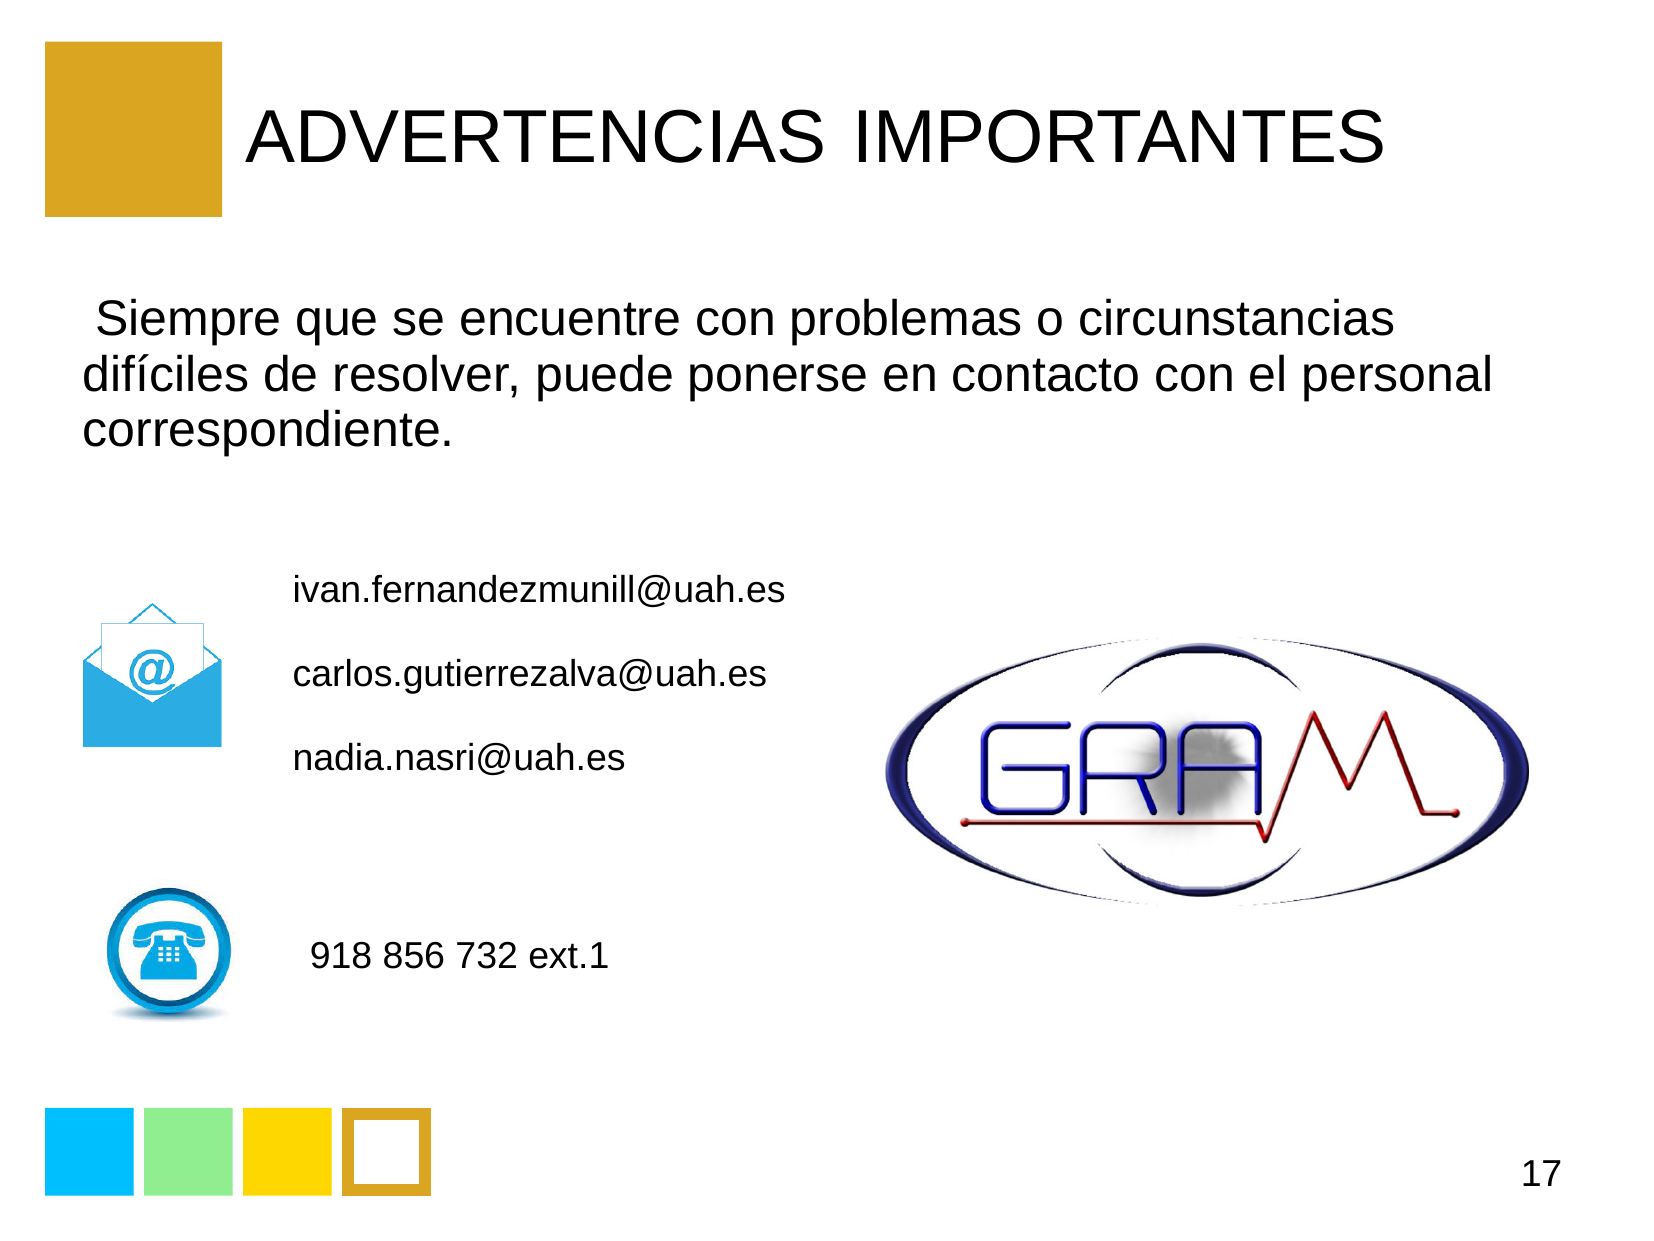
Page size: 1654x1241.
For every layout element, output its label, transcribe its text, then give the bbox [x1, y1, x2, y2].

subtitle Siempre que se encuentre con problemas o circunstancias difíciles de resolver, puede ponerse en contacto con el personal correspondiente. ivan.fernandezmunill@uah.es carlos.gutierrezalva@uah.es nadia.nasri@uah.es [82, 290, 1538, 1010]
text_box 918 856 732 ext.1 [295, 927, 626, 984]
picture [88, 879, 246, 1022]
picture [857, 596, 1571, 934]
picture [61, 584, 243, 765]
text_box <number> [1506, 1145, 1654, 1217]
title ADVERTENCIAS IMPORTANTES [224, 49, 1571, 213]
